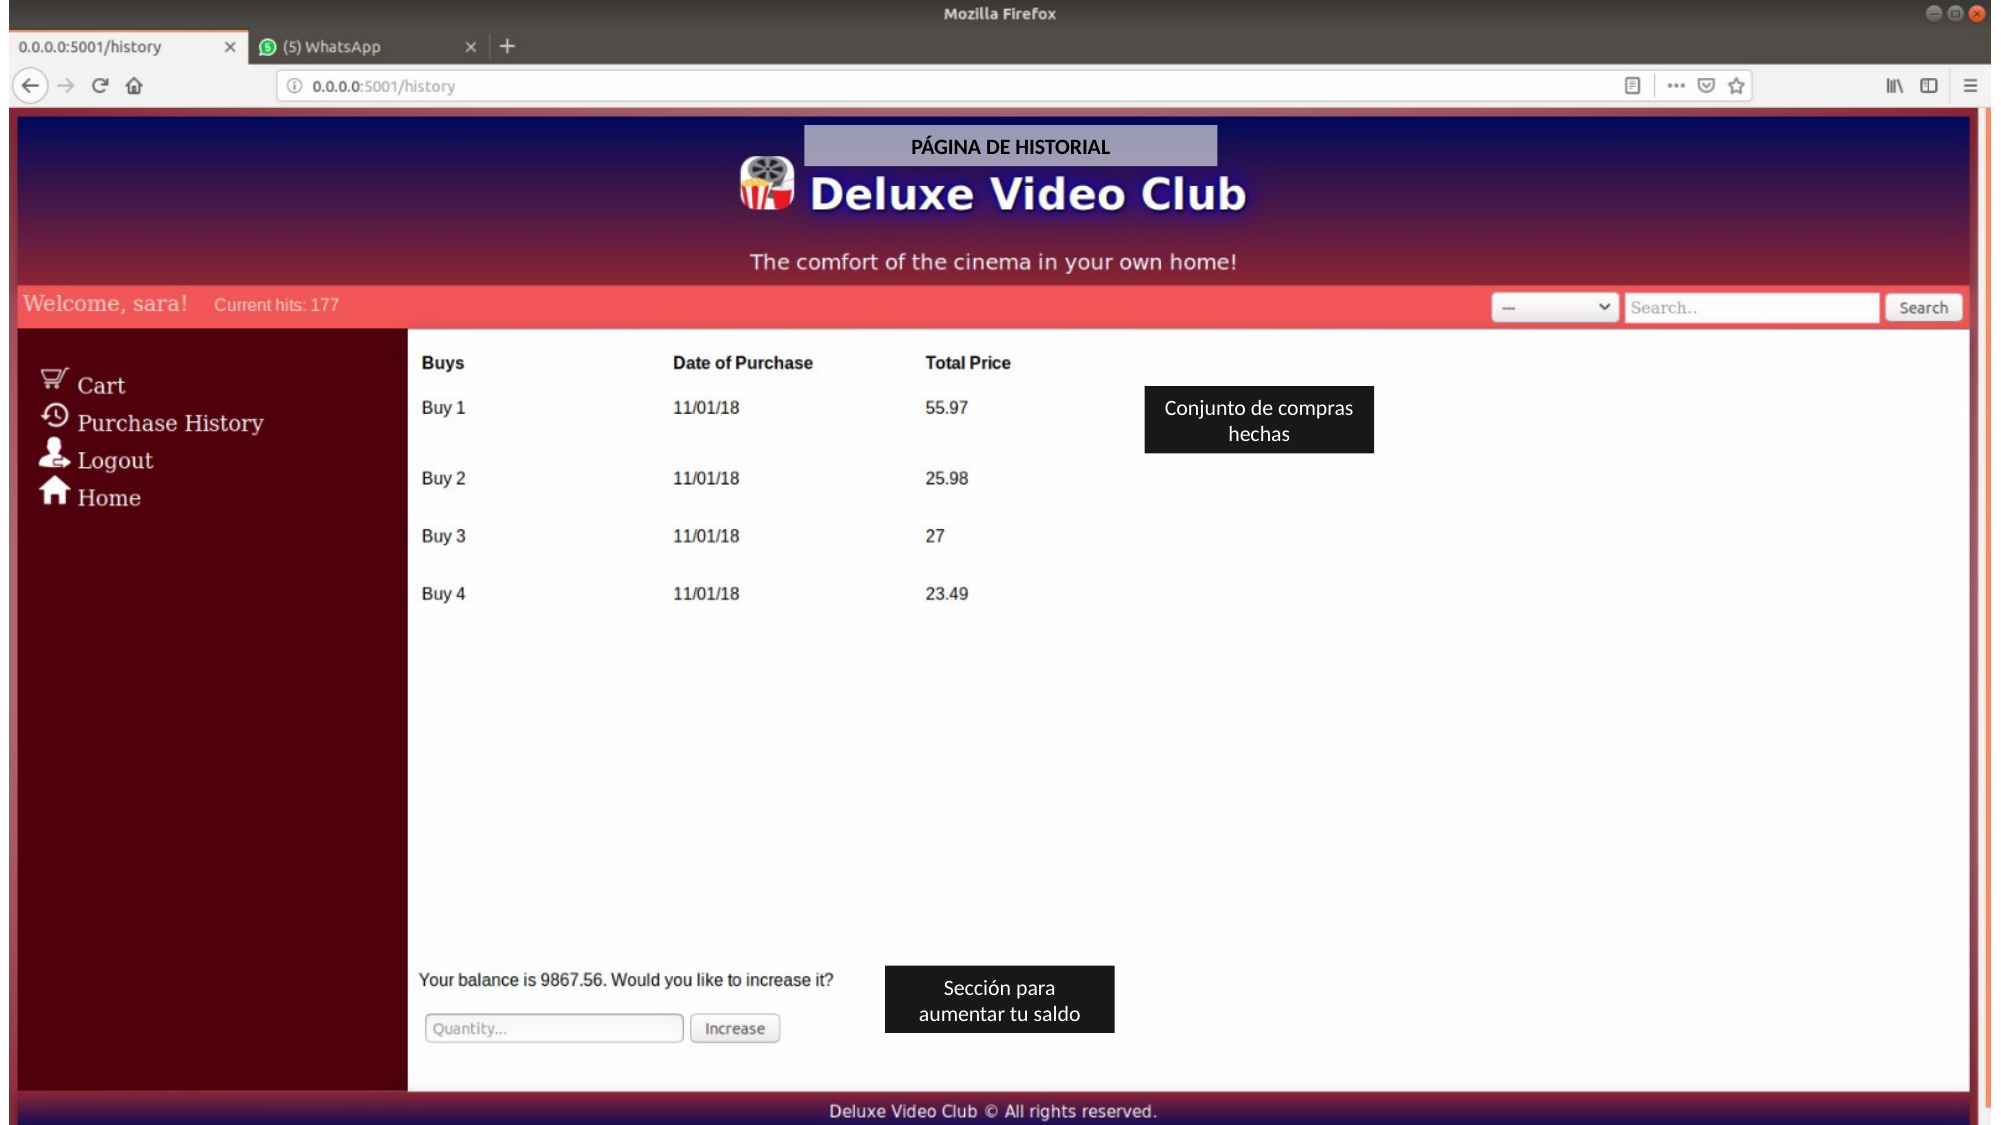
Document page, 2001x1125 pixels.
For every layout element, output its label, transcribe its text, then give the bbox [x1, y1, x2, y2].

picture [9, 0, 1991, 1125]
text_box PÁGINA DE HISTORIAL [804, 125, 1218, 167]
text_box Sección para aumentar tu saldo [885, 965, 1115, 1033]
text_box Conjunto de compras hechas [1144, 386, 1375, 454]
